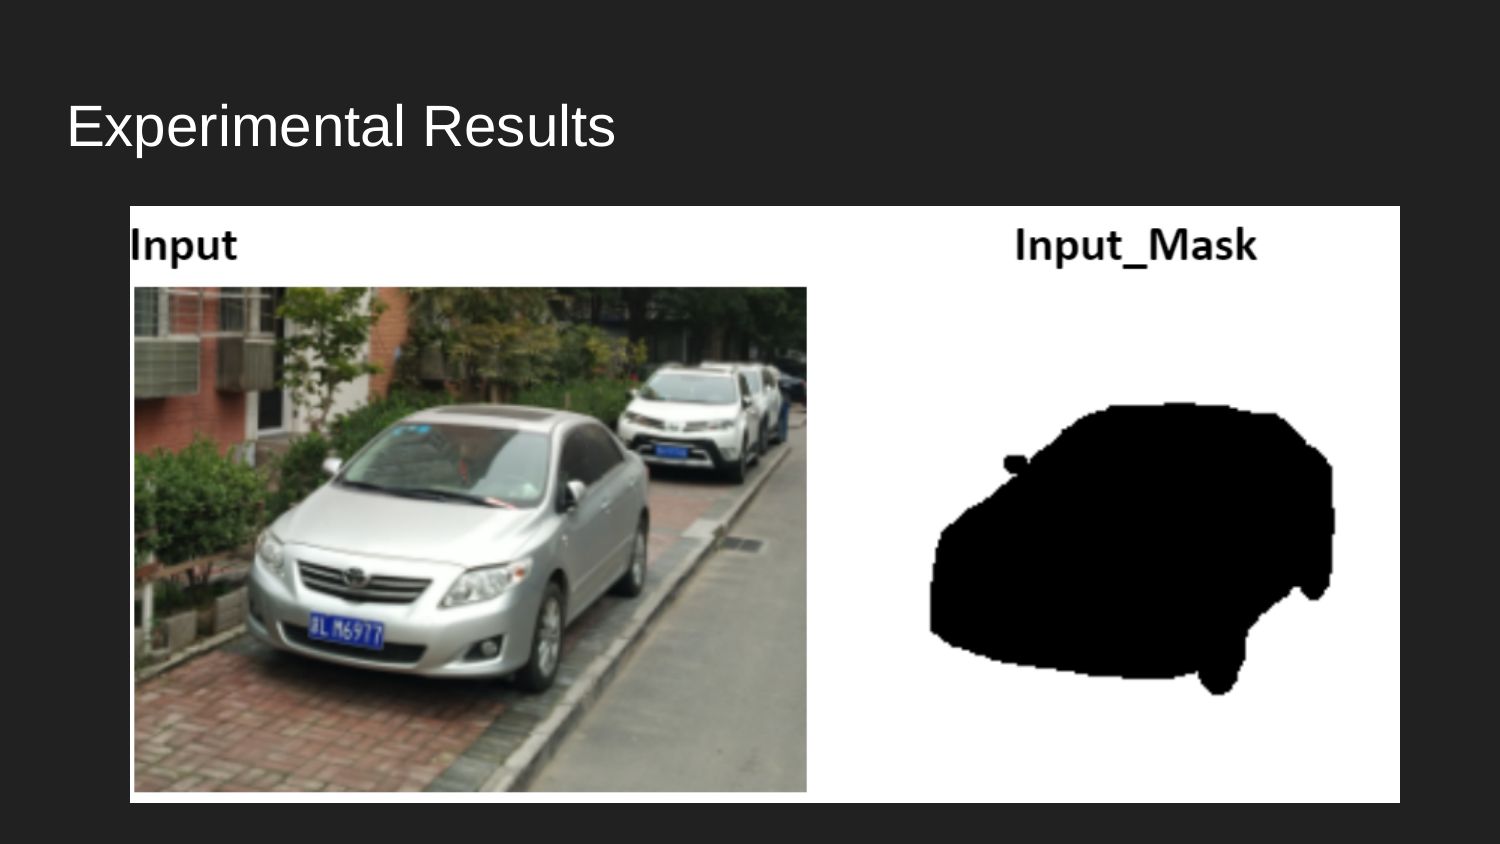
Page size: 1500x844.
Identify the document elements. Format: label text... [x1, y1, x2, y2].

title Experimental Results [51, 72, 1449, 167]
picture [130, 206, 1400, 803]
